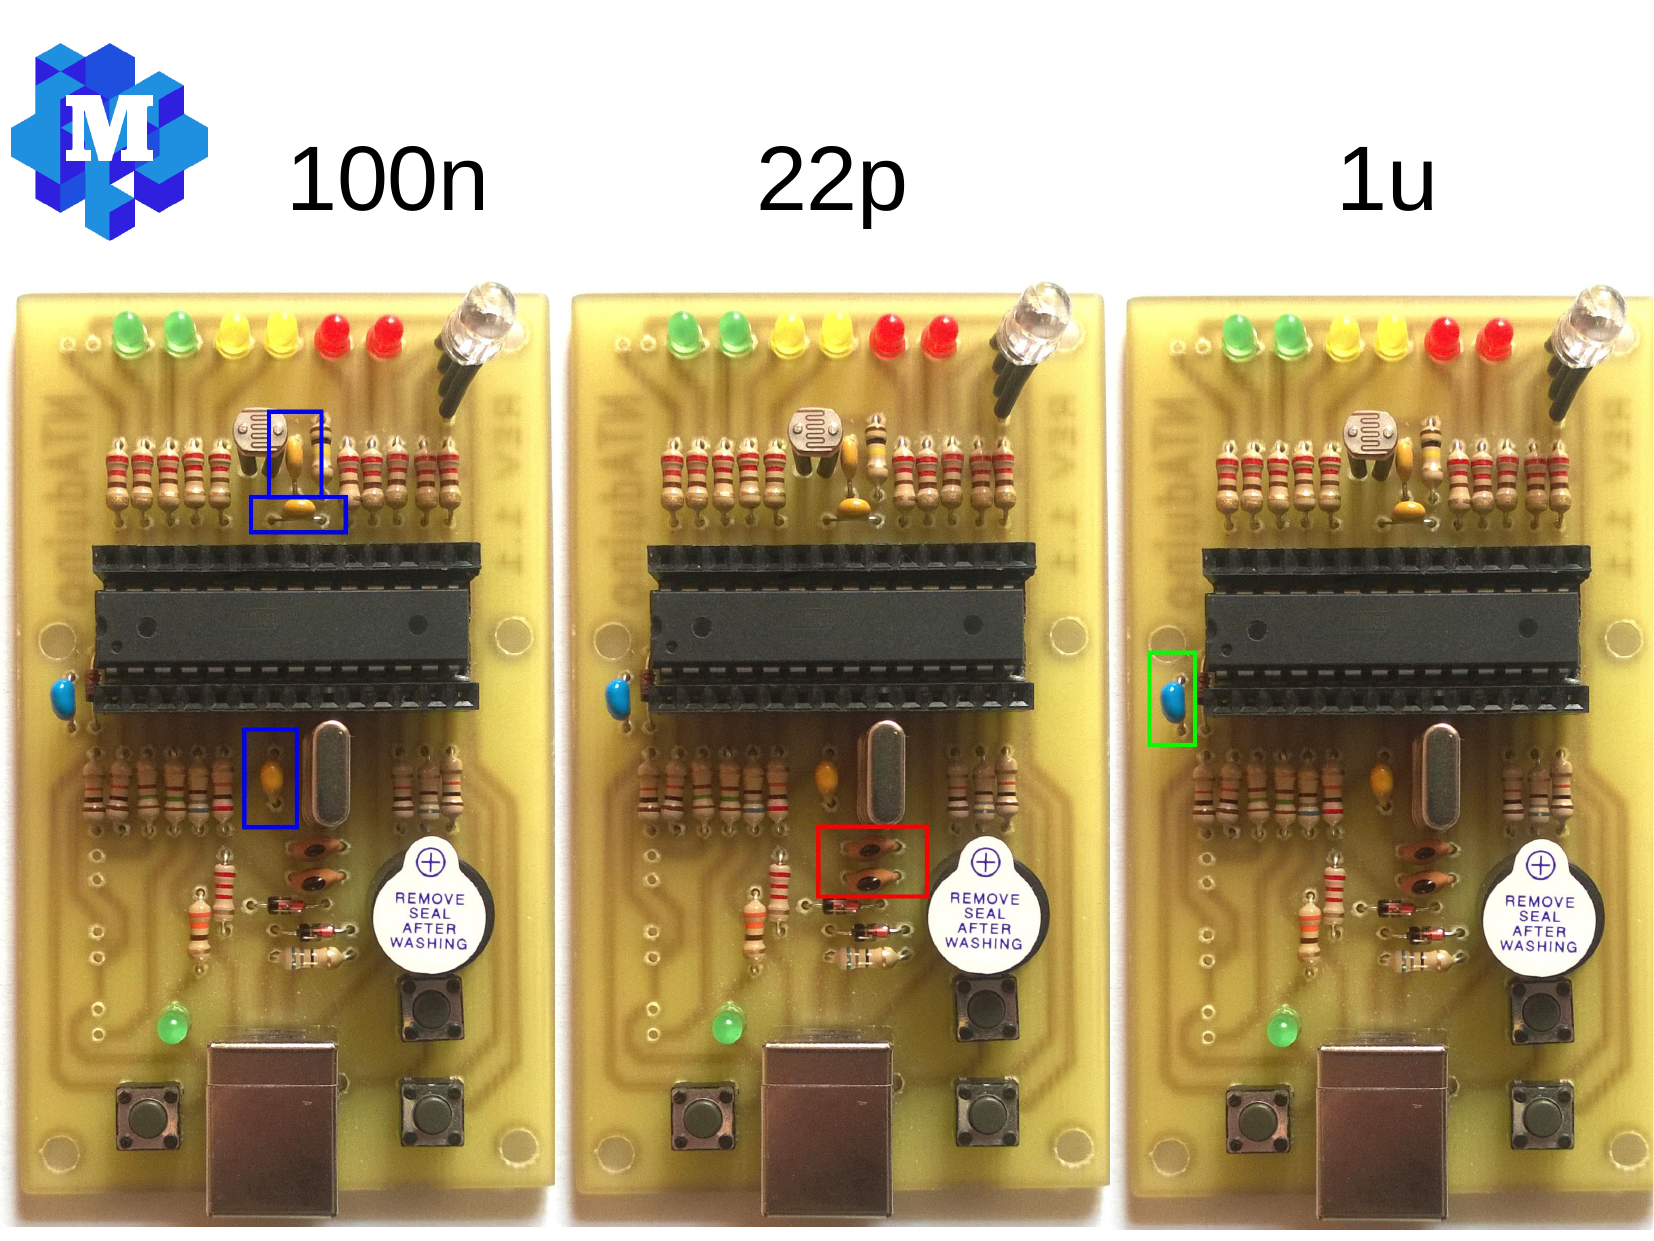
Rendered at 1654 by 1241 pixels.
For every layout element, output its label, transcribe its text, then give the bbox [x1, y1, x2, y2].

title 1u [1125, 75, 1651, 283]
title 100n [210, 75, 566, 281]
picture [11, 15, 208, 241]
picture [0, 281, 1654, 1231]
title 22p [570, 75, 1096, 281]
